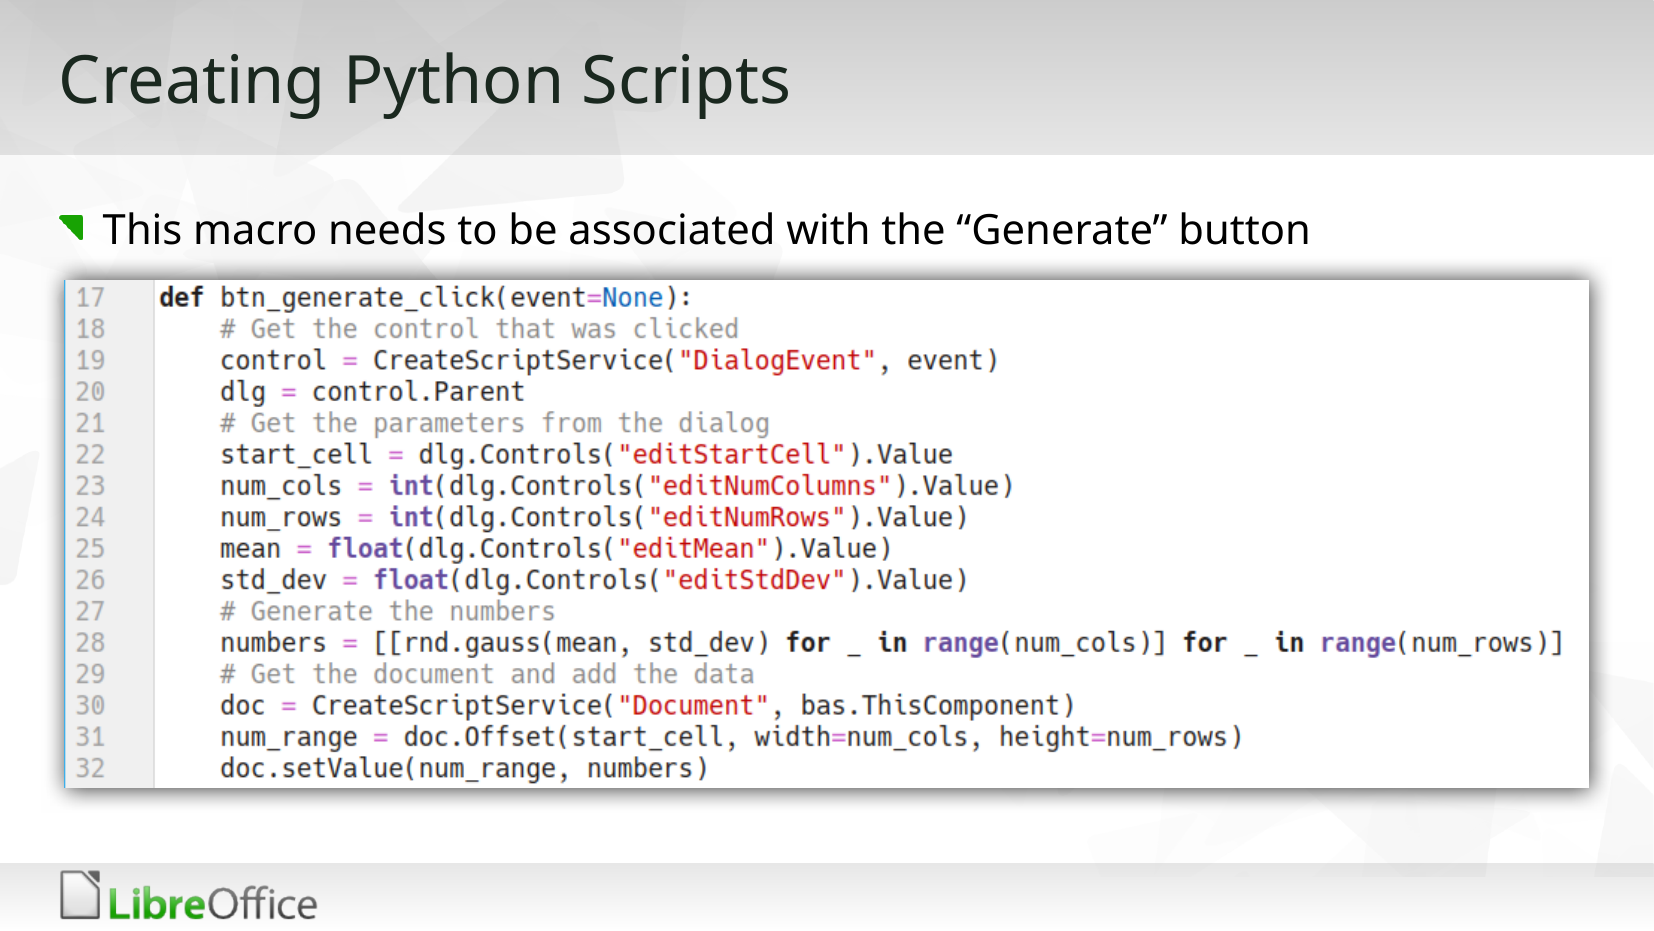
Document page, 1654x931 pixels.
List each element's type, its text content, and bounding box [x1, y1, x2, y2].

picture [0, 0, 783, 698]
list This macro needs to be associated with the “Generate” button [59, 199, 1595, 266]
picture [41, 851, 337, 931]
picture [64, 280, 1654, 877]
title Creating Python Scripts [59, 22, 1595, 133]
